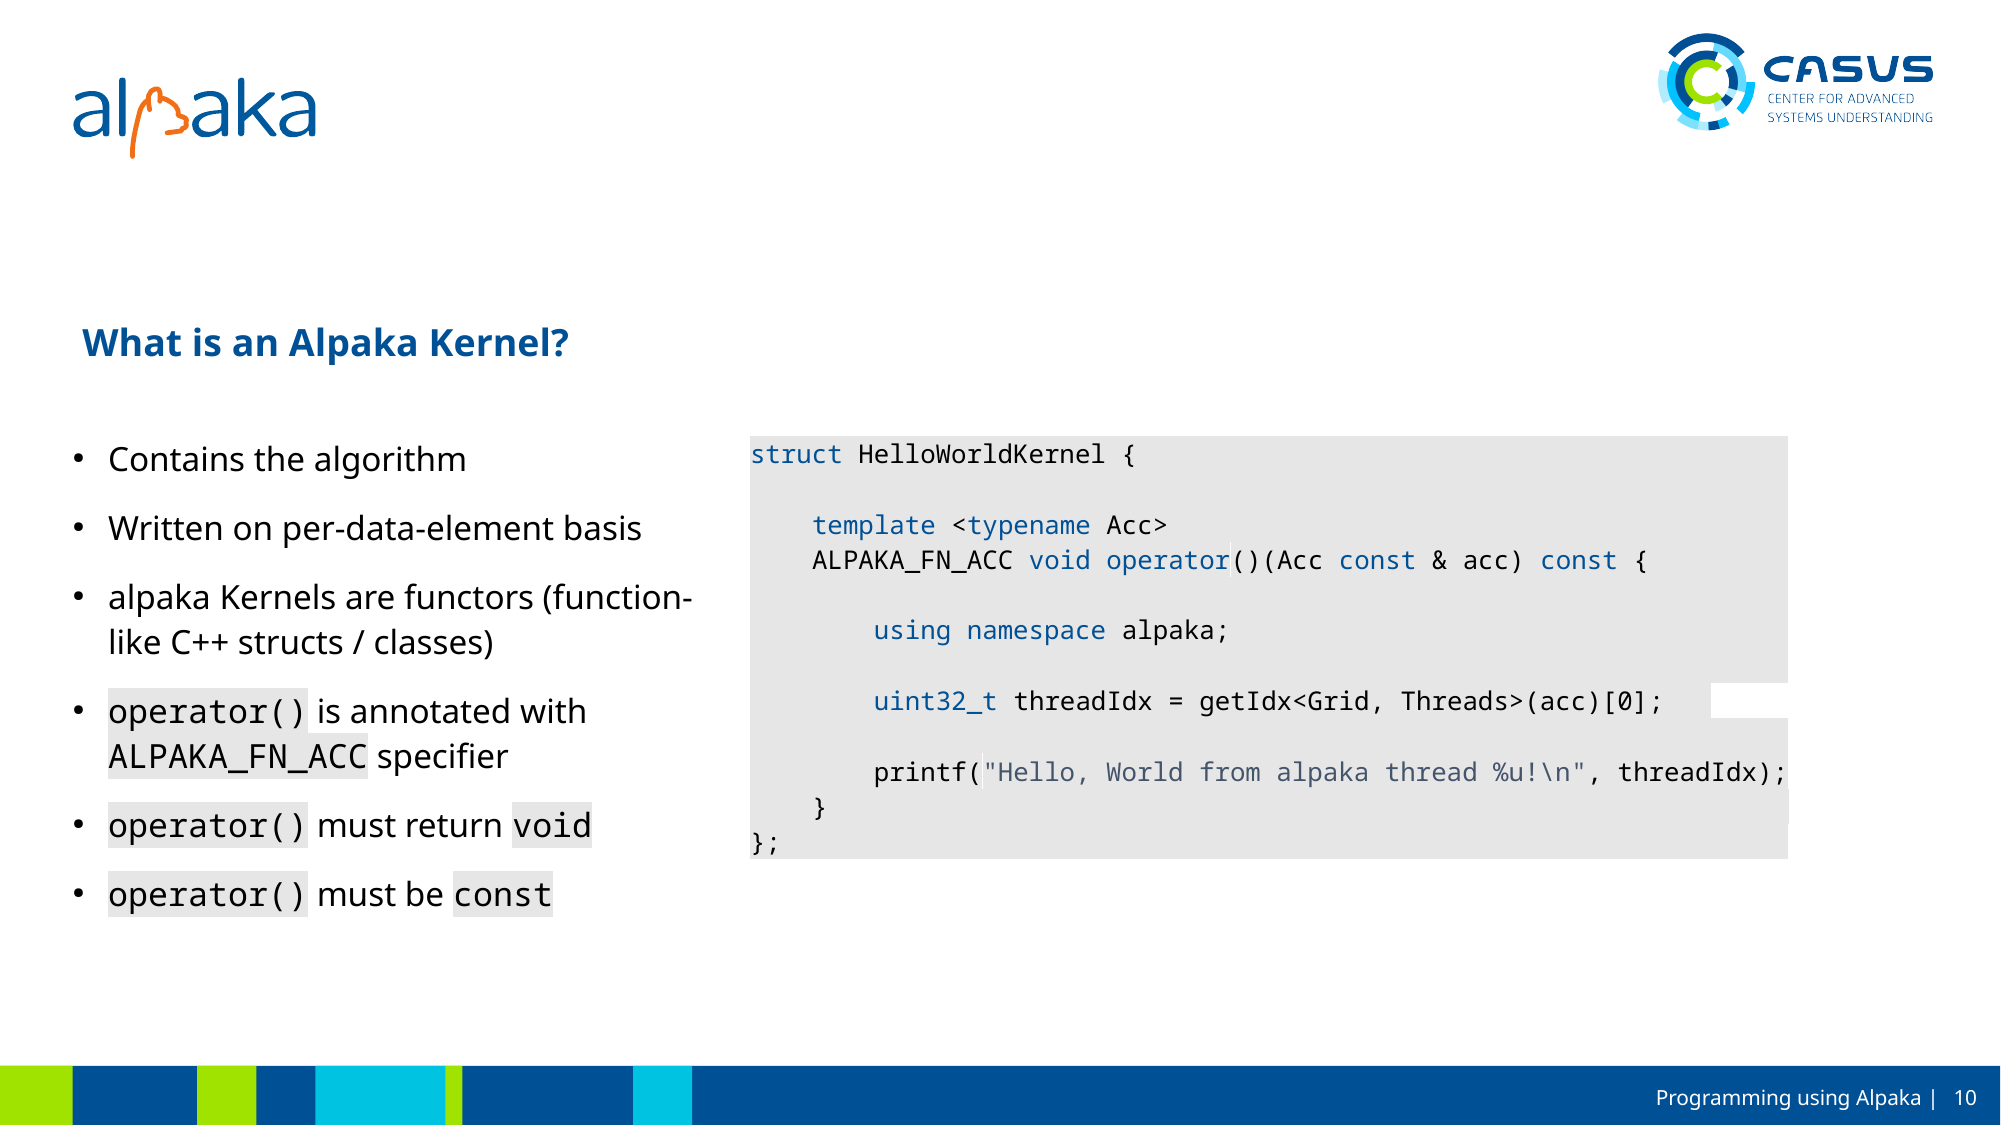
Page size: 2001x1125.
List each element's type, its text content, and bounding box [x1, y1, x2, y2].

picture [72, 76, 317, 160]
list What is an Alpaka Kernel? Contains the algorithm Written on per-data-element basis alpaka Kernels are functors (function-like C++ structs / classes) operator() is annotated with ALPAKA_FN_ACC specifier operator() must return void operator() must be const [72, 316, 697, 979]
list struct HelloWorldKernel { template <typename Acc> ALPAKA_FN_ACC void operator()(Acc const & acc) const { using namespace alpaka; uint32_t threadIdx = getIdx<Grid, Threads>(acc)[0]; printf("Hello, World from alpaka thread %u!\n", threadIdx); } }; [750, 316, 1887, 979]
picture [1658, 33, 1933, 131]
